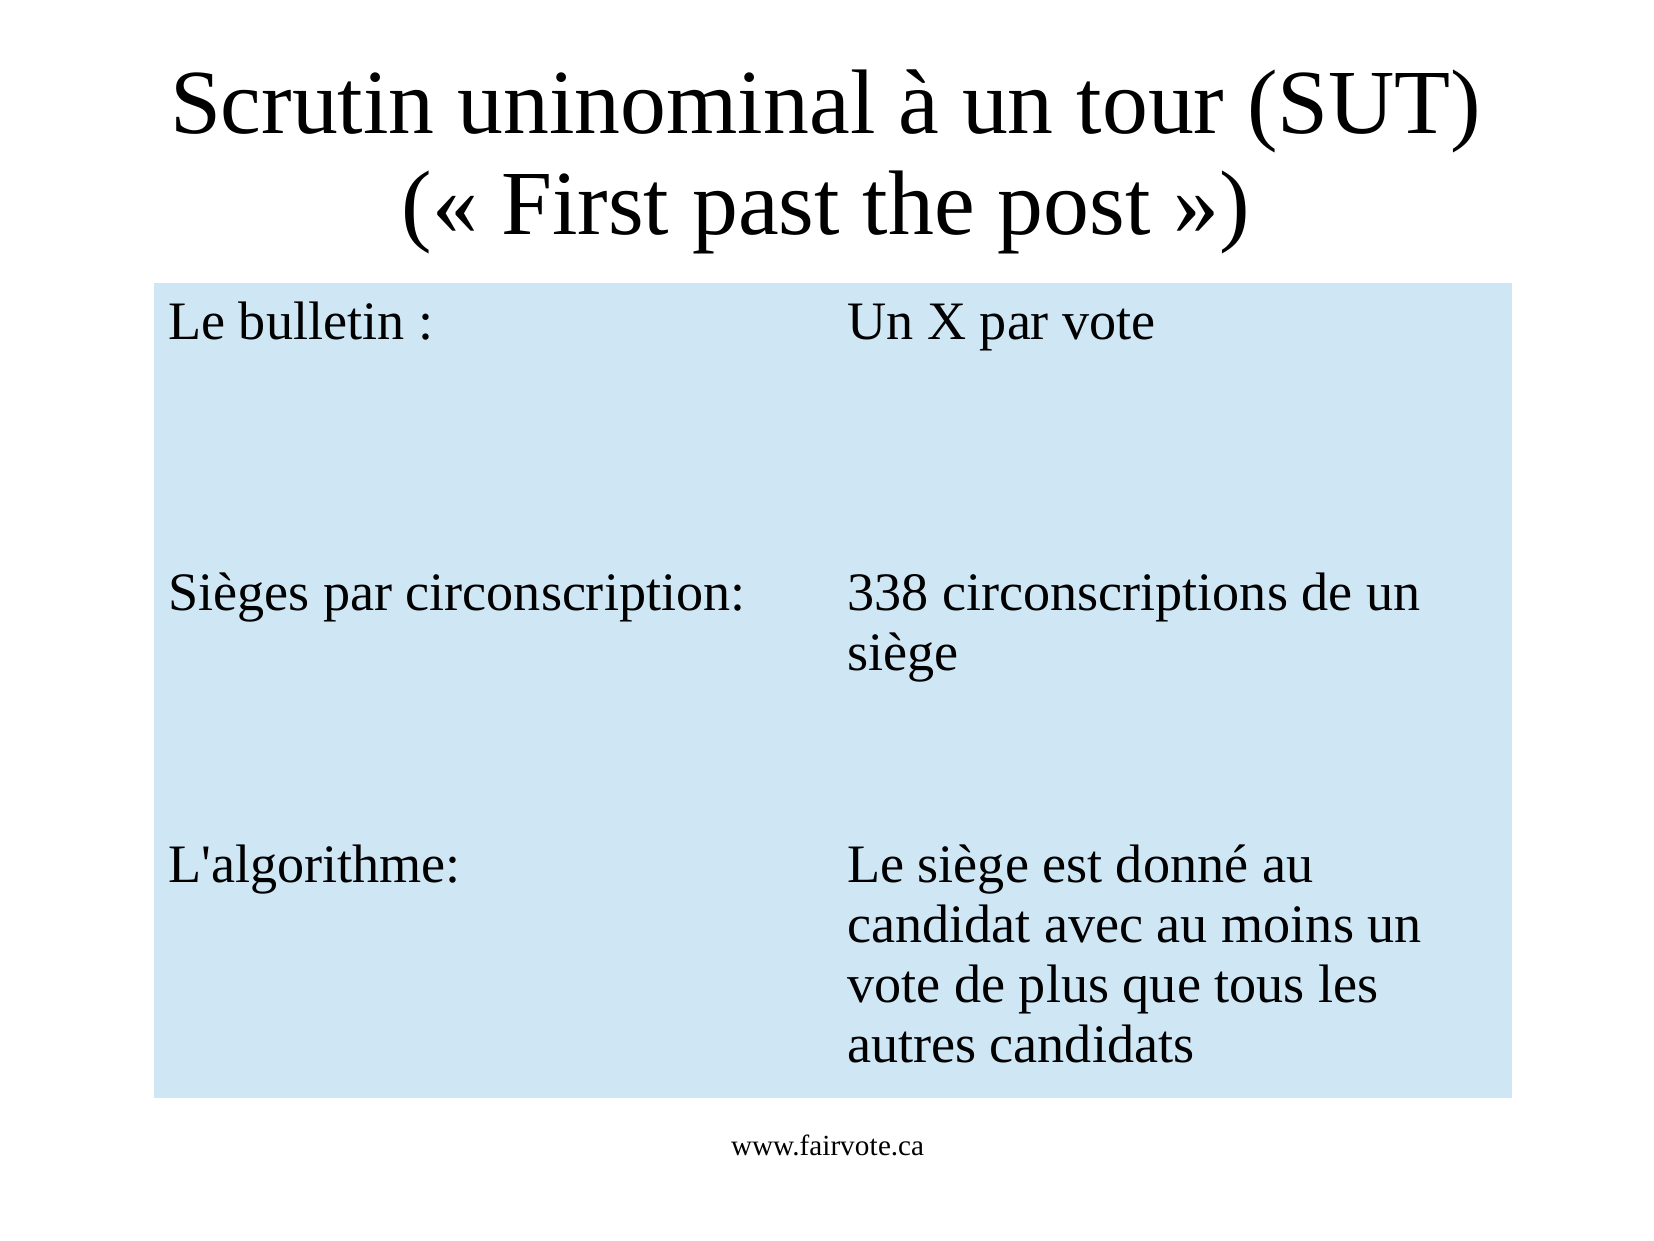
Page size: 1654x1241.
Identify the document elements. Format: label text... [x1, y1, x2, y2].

table_cell Le siège est donné au candidat avec au moins un vote de plus que tous les autres candidats [833, 827, 1512, 1098]
table_header Le bulletin : [154, 283, 833, 555]
title Scrutin uninominal à un tour (SUT) (« First past the post ») [82, 50, 1571, 256]
table_header Un X par vote [833, 283, 1512, 555]
table_cell 338 circonscriptions de un siège [833, 555, 1512, 827]
table_cell L'algorithme: [154, 827, 833, 1098]
table_cell Sièges par circonscription: [154, 555, 833, 827]
